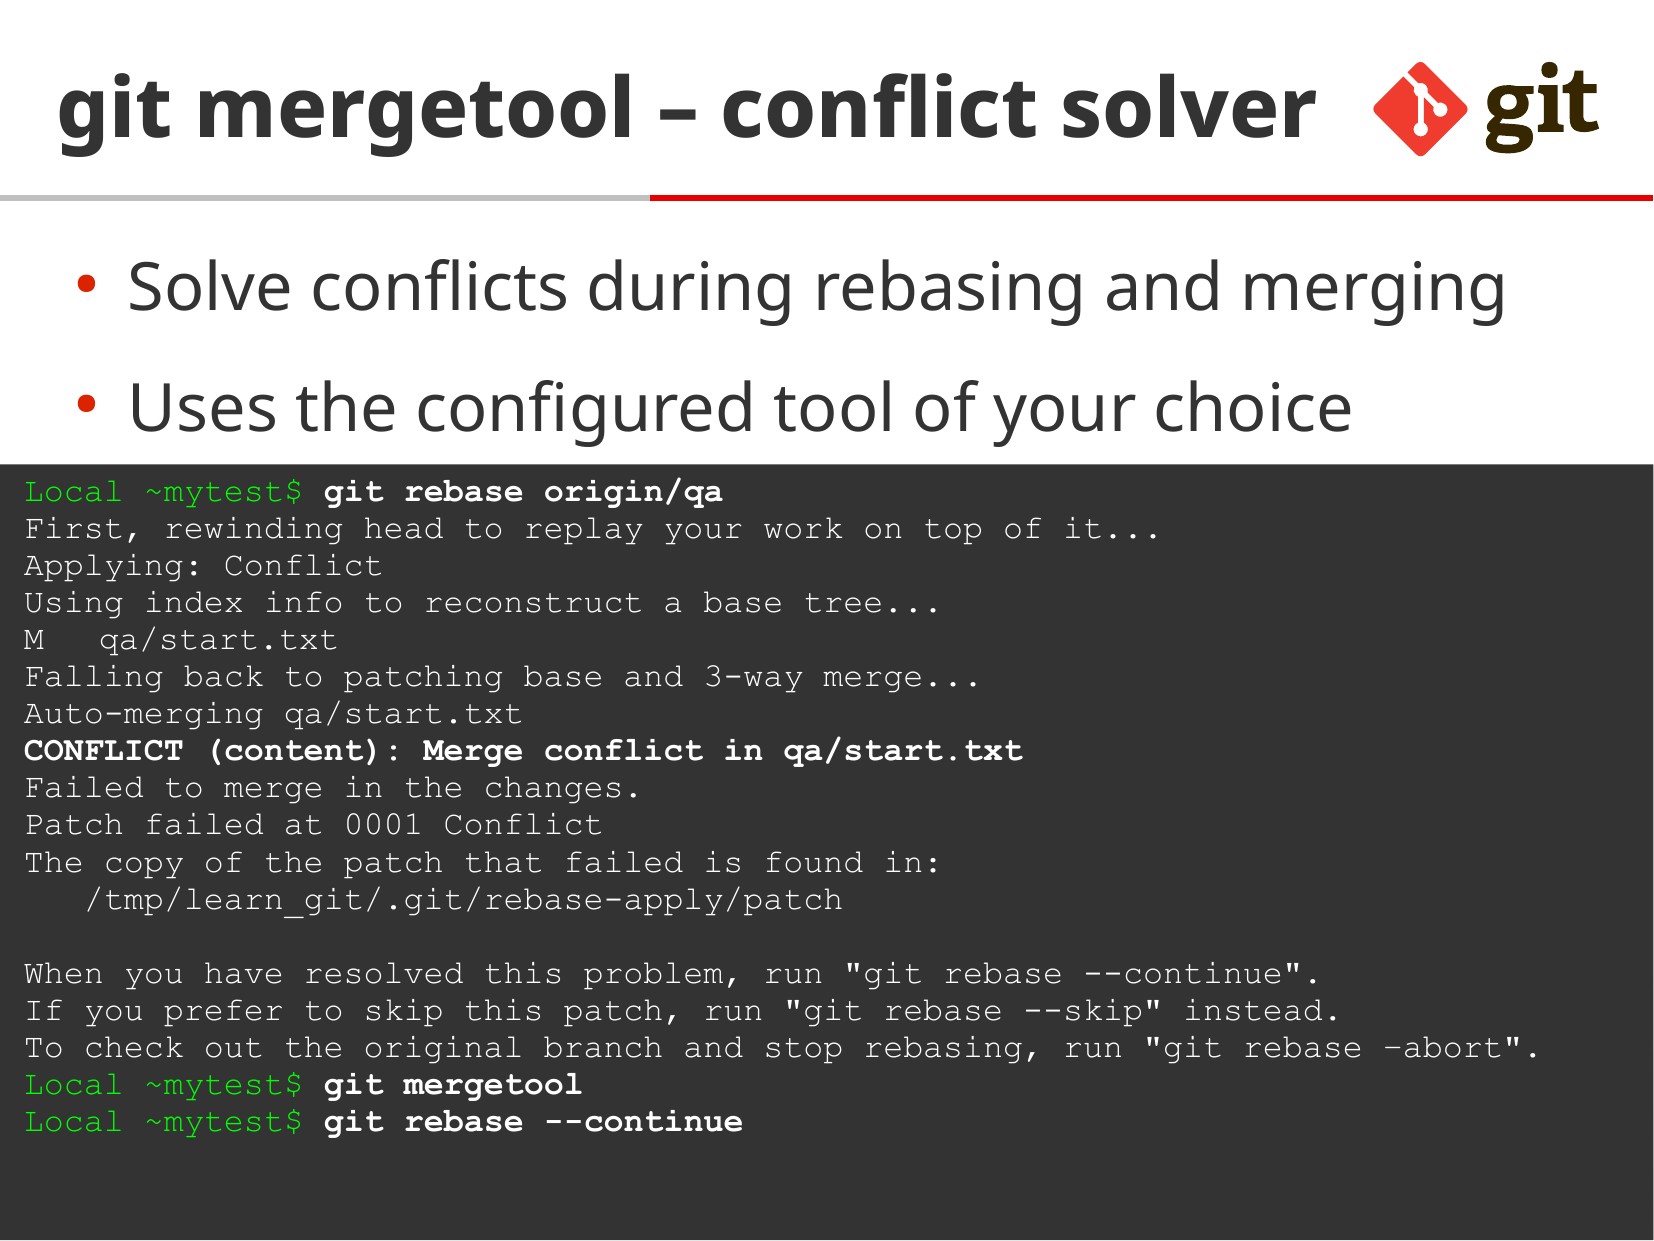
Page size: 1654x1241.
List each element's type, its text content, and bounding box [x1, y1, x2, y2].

text_box Local ~mytest$ git rebase origin/qa First, rewinding head to replay your work on top of it... Applying: Conflict Using index info to reconstruct a base tree... M qa/start.txt Falling back to patching base and 3-way merge... Auto-merging qa/start.txt CONFLICT (content): Merge conflict in qa/start.txt Failed to merge in the changes. Patch failed at 0001 Conflict The copy of the patch that failed is found in: /tmp/learn_git/.git/rebase-apply/patch When you have resolved this problem, run "git rebase --continue". If you prefer to skip this patch, run "git rebase --skip" instead. To check out the original branch and stop rebasing, run "git rebase –abort". Local ~mytest$ git mergetool Local ~mytest$ git rebase --continue [0, 464, 1654, 1241]
list Solve conflicts during rebasing and merging Uses the configured tool of your choice [56, 239, 1595, 464]
title git mergetool – conflict solver [56, 55, 1546, 155]
